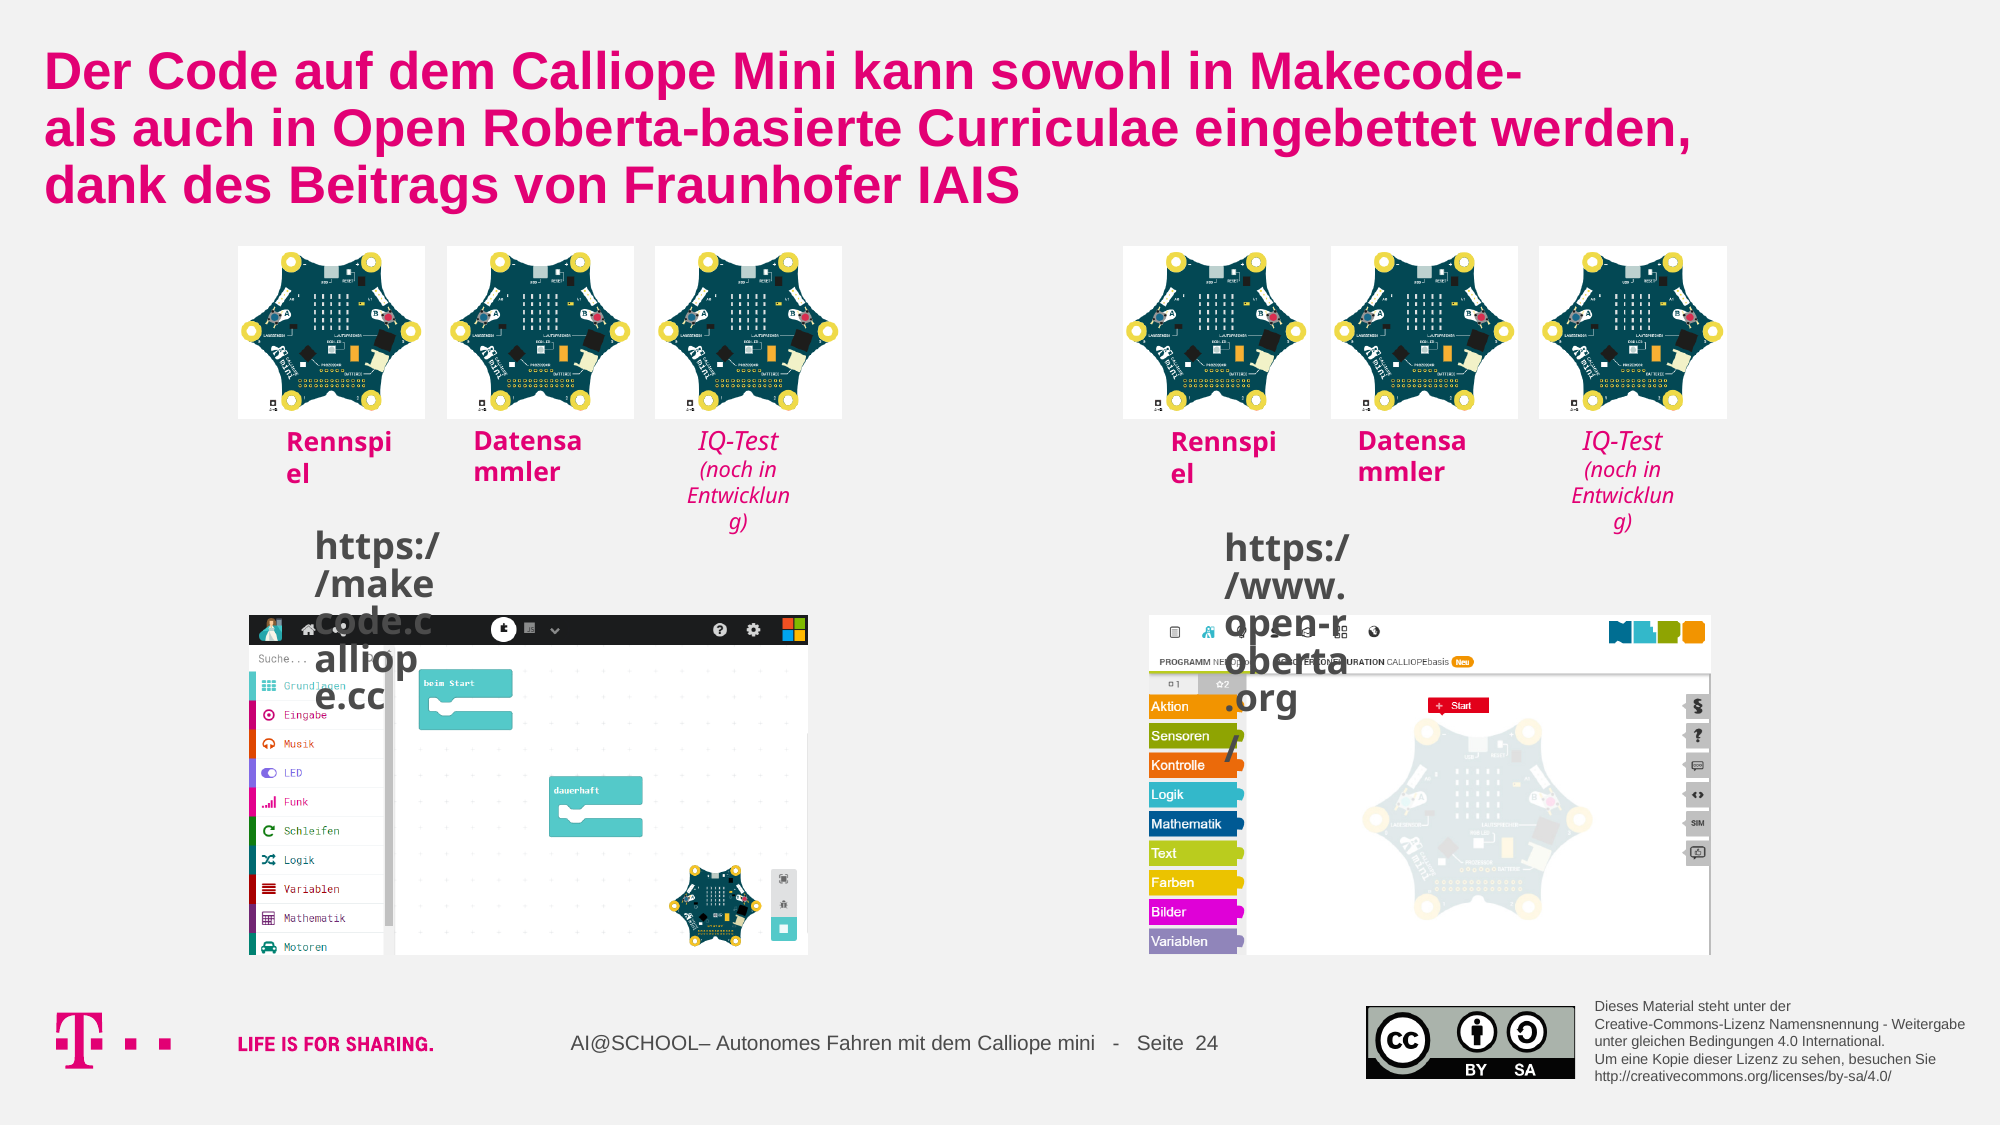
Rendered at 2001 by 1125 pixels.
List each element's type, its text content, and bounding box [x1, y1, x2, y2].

text_box IQ-Test (noch in Entwicklung) [669, 417, 808, 464]
picture [447, 246, 634, 419]
picture [1539, 246, 1727, 419]
text_box https://makecode.calliope.cc [302, 516, 453, 667]
picture [249, 615, 808, 955]
text_box Rennspiel [1158, 418, 1297, 465]
picture [655, 246, 842, 419]
text_box https://www.open-roberta.org/ [1212, 518, 1363, 669]
picture [1149, 615, 1711, 955]
text_box Rennspiel [273, 418, 413, 465]
picture [1123, 246, 1310, 419]
text_box Datensammler [1345, 417, 1484, 464]
text_box Datensammler [460, 417, 600, 464]
picture [238, 246, 425, 419]
title Der Code auf dem Calliope Mini kann sowohl in Makecode- als auch in Open Roberta-basierte Curriculae eingebettet werden, dank des Beitrags von Fraunhofer IAIS [0, 43, 1888, 132]
text_box IQ-Test (noch in Entwicklung) [1553, 417, 1692, 464]
picture [1331, 246, 1518, 419]
